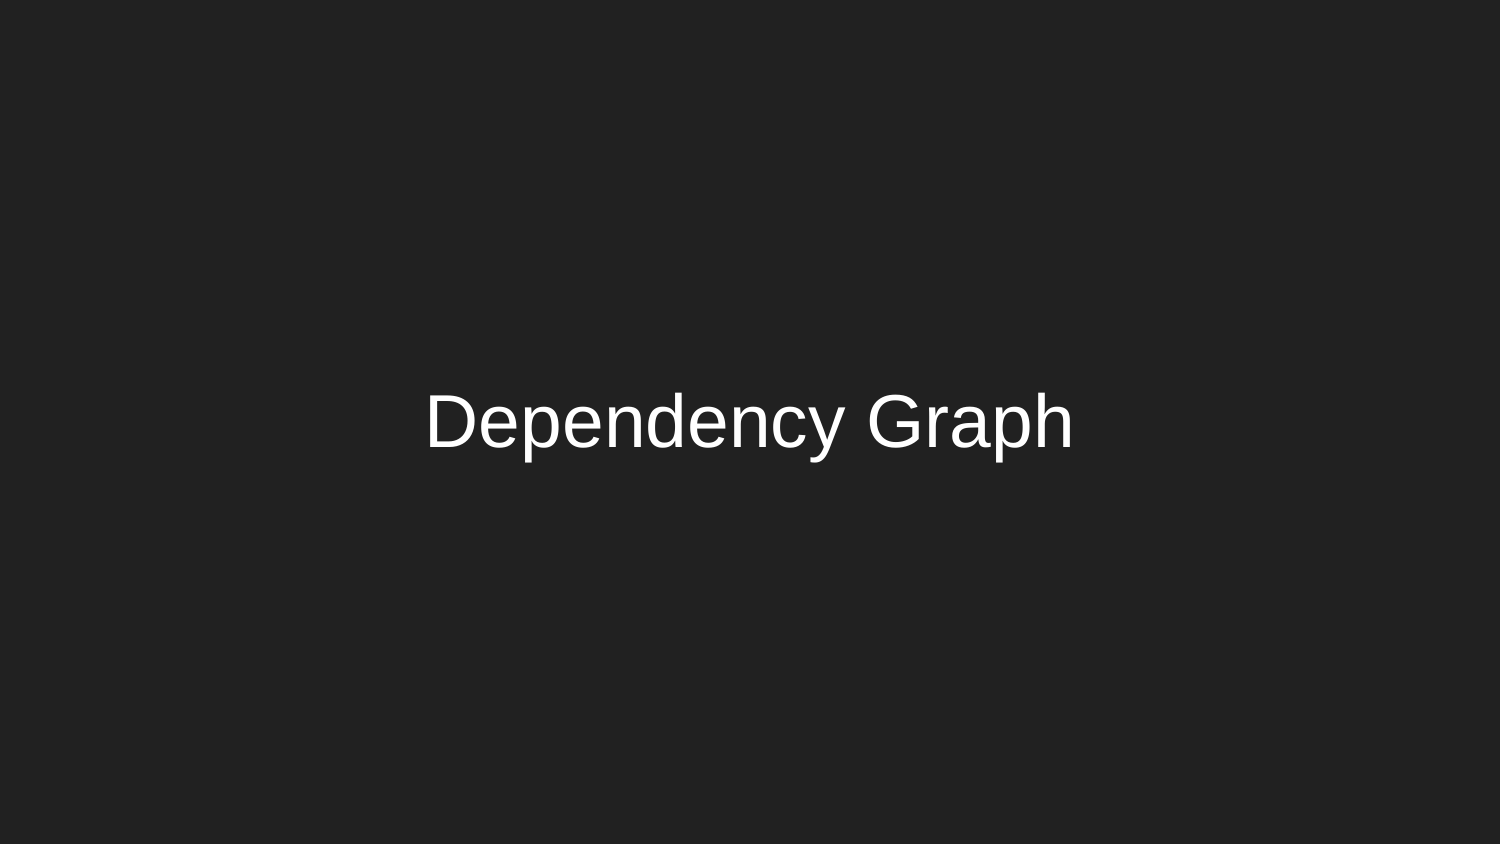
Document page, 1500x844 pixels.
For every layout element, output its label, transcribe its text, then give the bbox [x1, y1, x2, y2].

title Dependency Graph [51, 352, 1449, 491]
